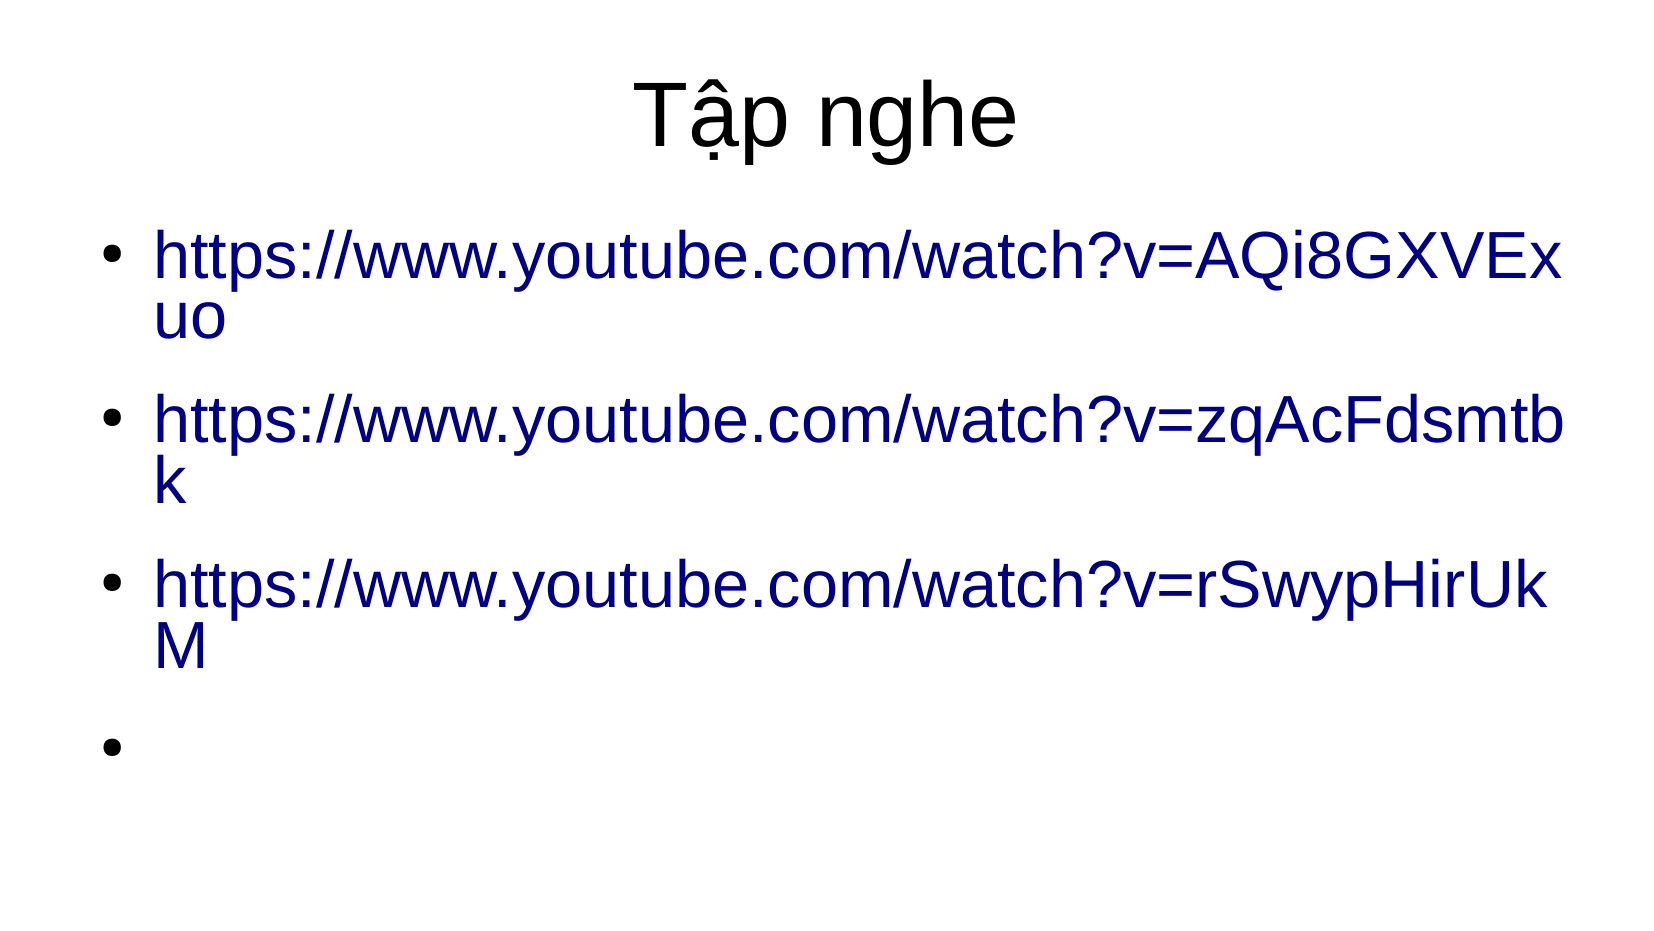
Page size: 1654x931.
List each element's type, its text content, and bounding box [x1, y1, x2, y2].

title Tập nghe [82, 37, 1571, 193]
list https://www.youtube.com/watch?v=AQi8GXVExuo https://www.youtube.com/watch?v=zqAcFdsmtbk https://www.youtube.com/watch?v=rSwypHirUkM [82, 217, 1571, 758]
